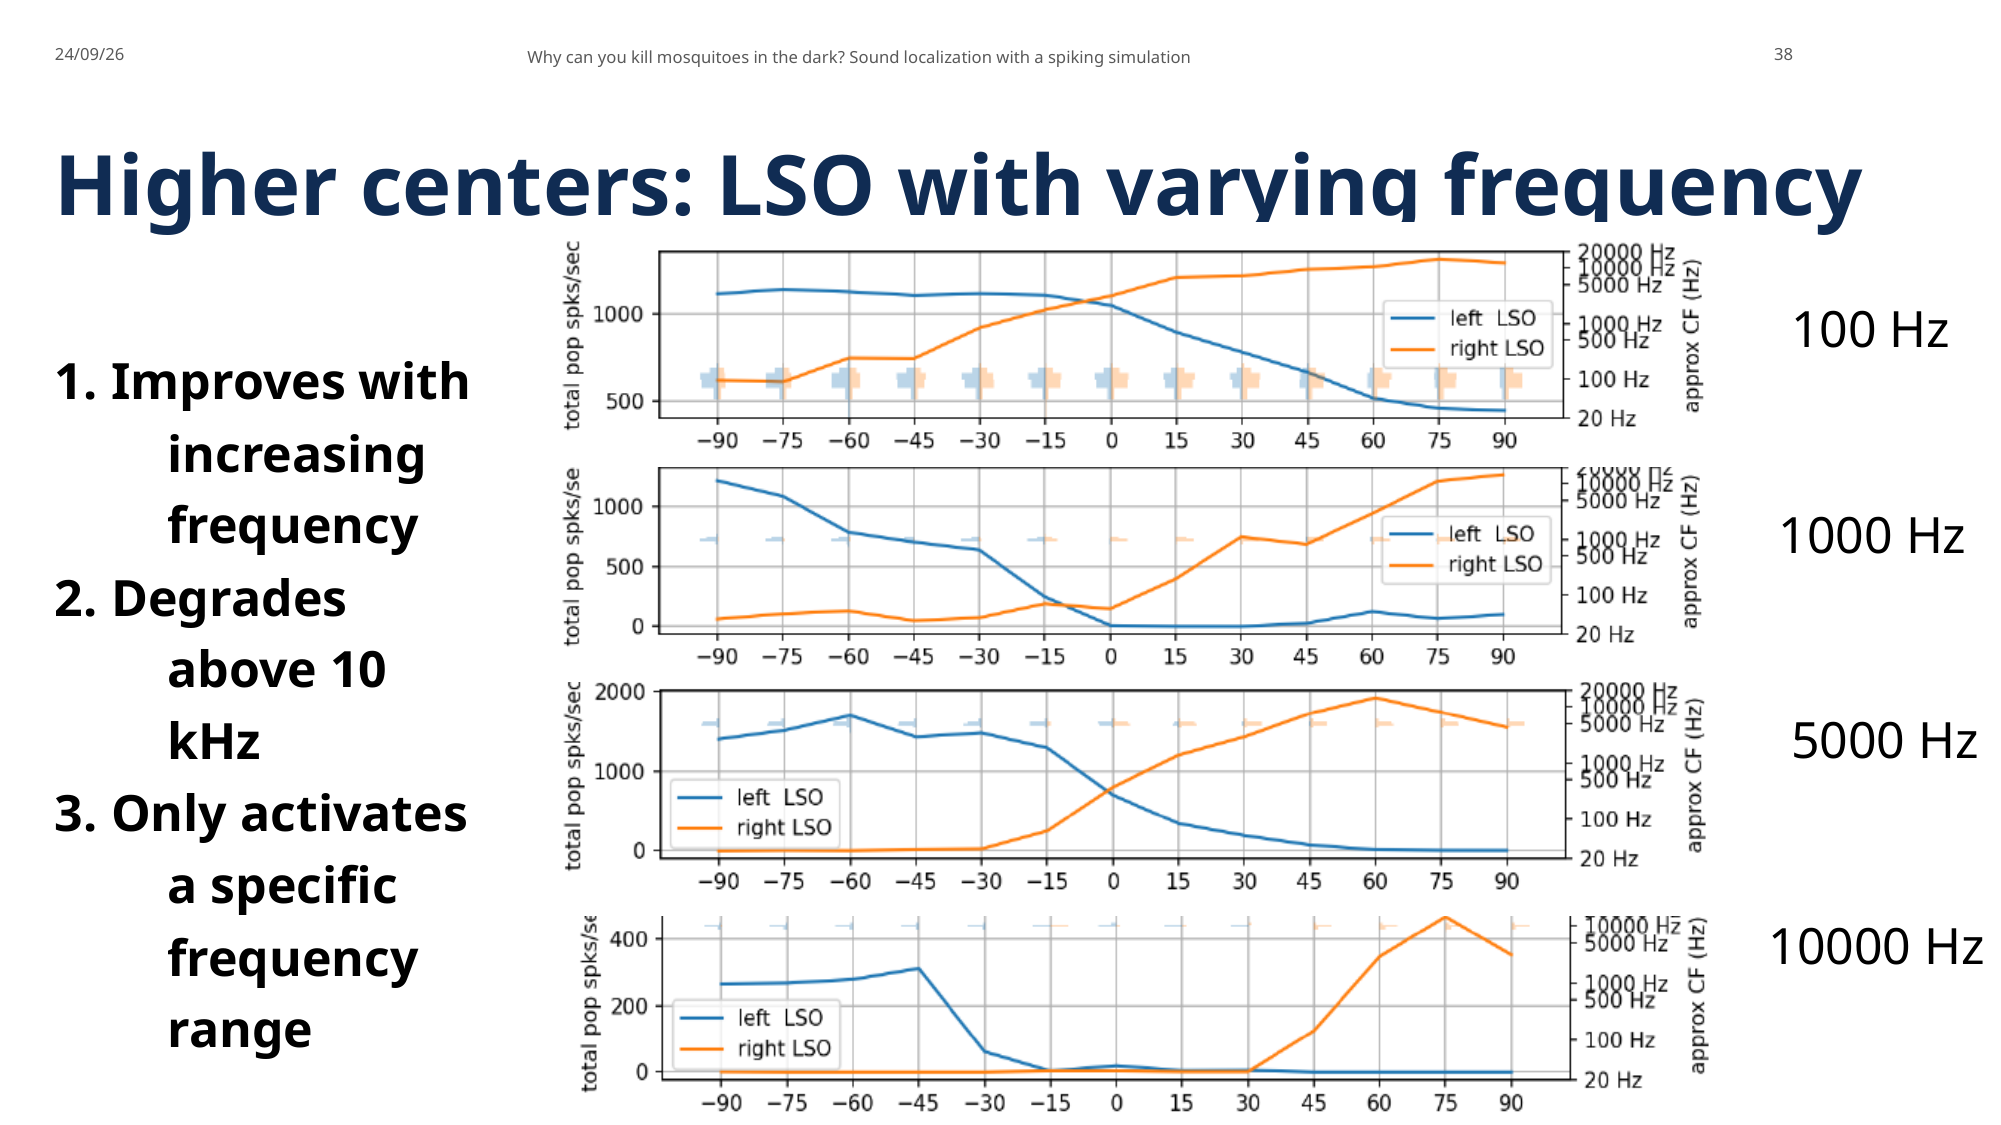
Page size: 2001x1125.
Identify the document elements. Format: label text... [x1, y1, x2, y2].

picture [521, 222, 1734, 1125]
text_box 10000 Hz [1753, 907, 2000, 983]
text_box 1000 Hz [1763, 495, 2000, 572]
footer Why can you kill mosquitoes in the dark? Sound localization with a spiking simulation [527, 6, 1203, 67]
title Higher centers: LSO with varying frequency [54, 132, 1946, 271]
text_box 100 Hz [1776, 290, 2000, 366]
list Improves with increasing frequency Degrades above 10 kHz Only activates a specific frequency range [54, 338, 482, 1065]
text_box 5000 Hz [1776, 701, 2000, 778]
slide_number [1774, 6, 1946, 67]
slide_number [54, 6, 446, 67]
